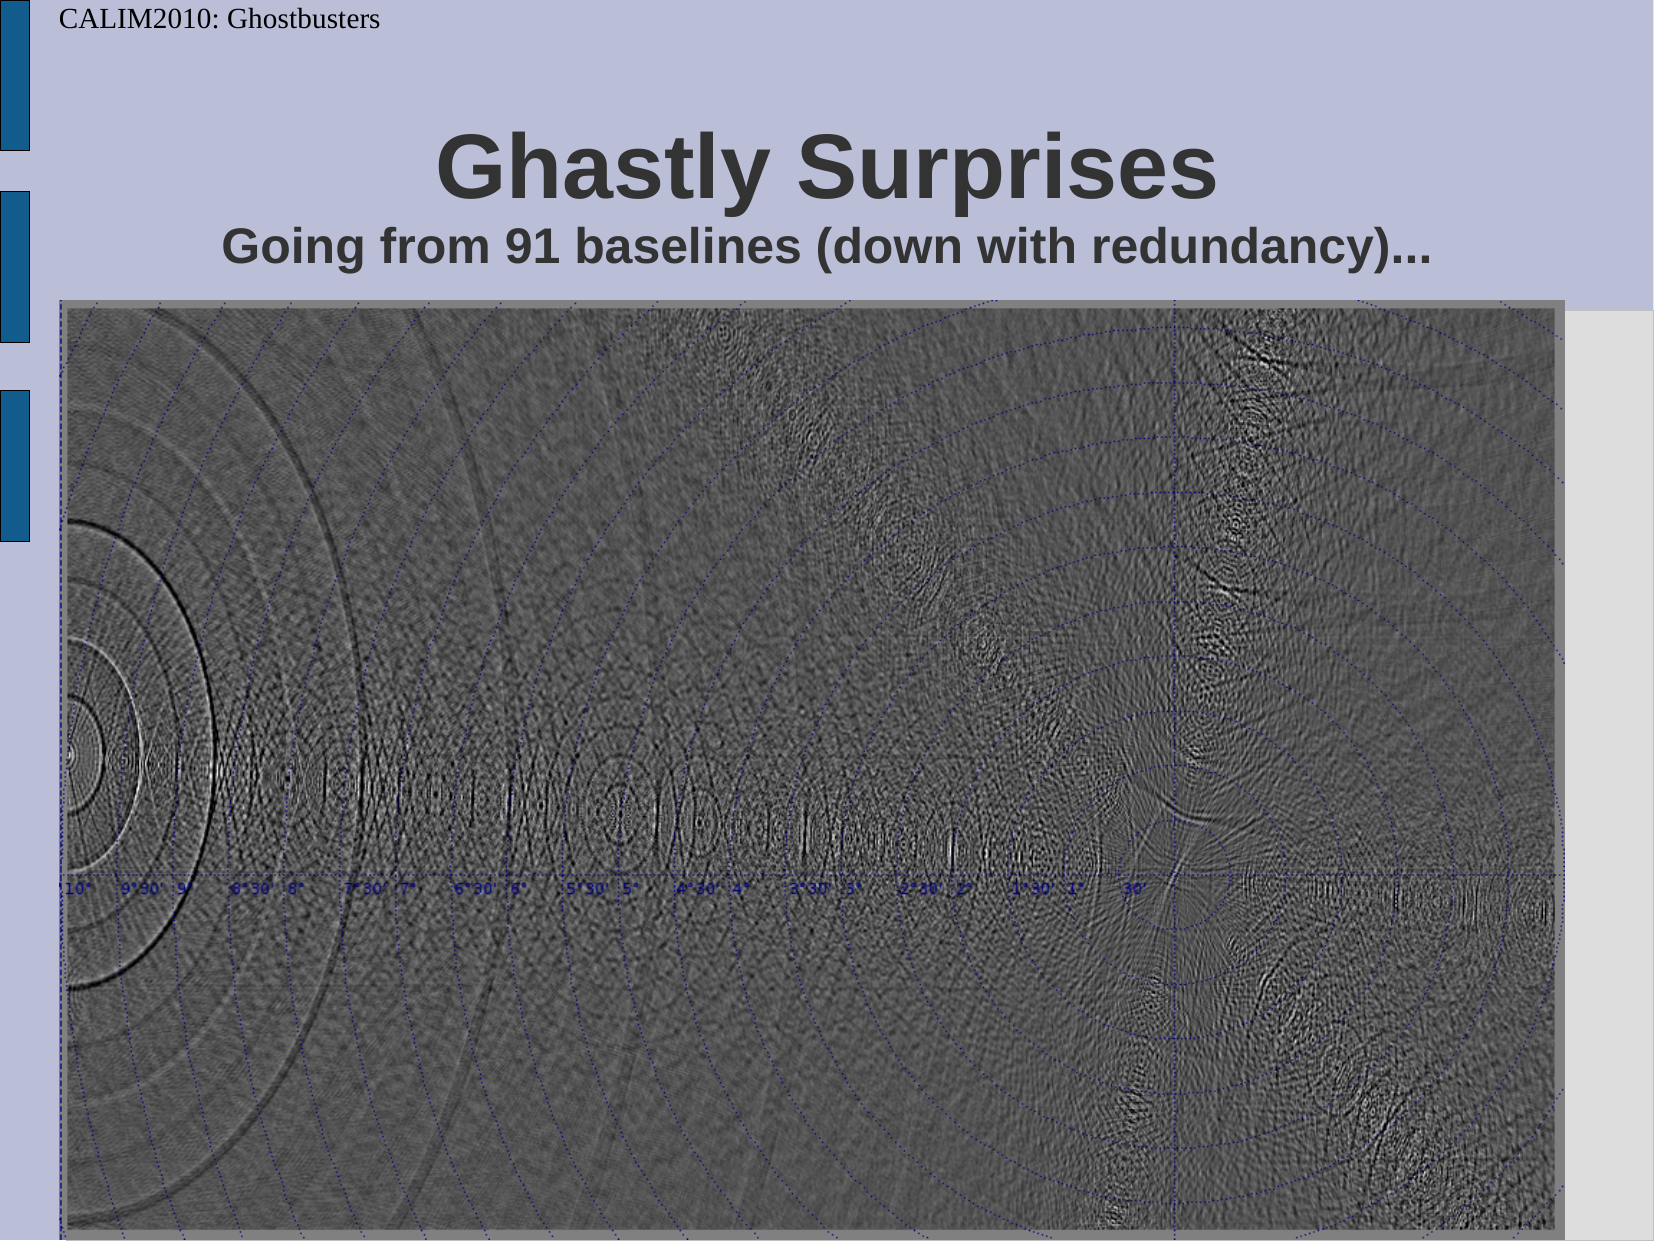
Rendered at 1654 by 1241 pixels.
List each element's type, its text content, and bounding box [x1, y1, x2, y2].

picture [59, 300, 1565, 1241]
title Ghastly Surprises Going from 91 baselines (down with redundancy)... [121, 91, 1534, 299]
